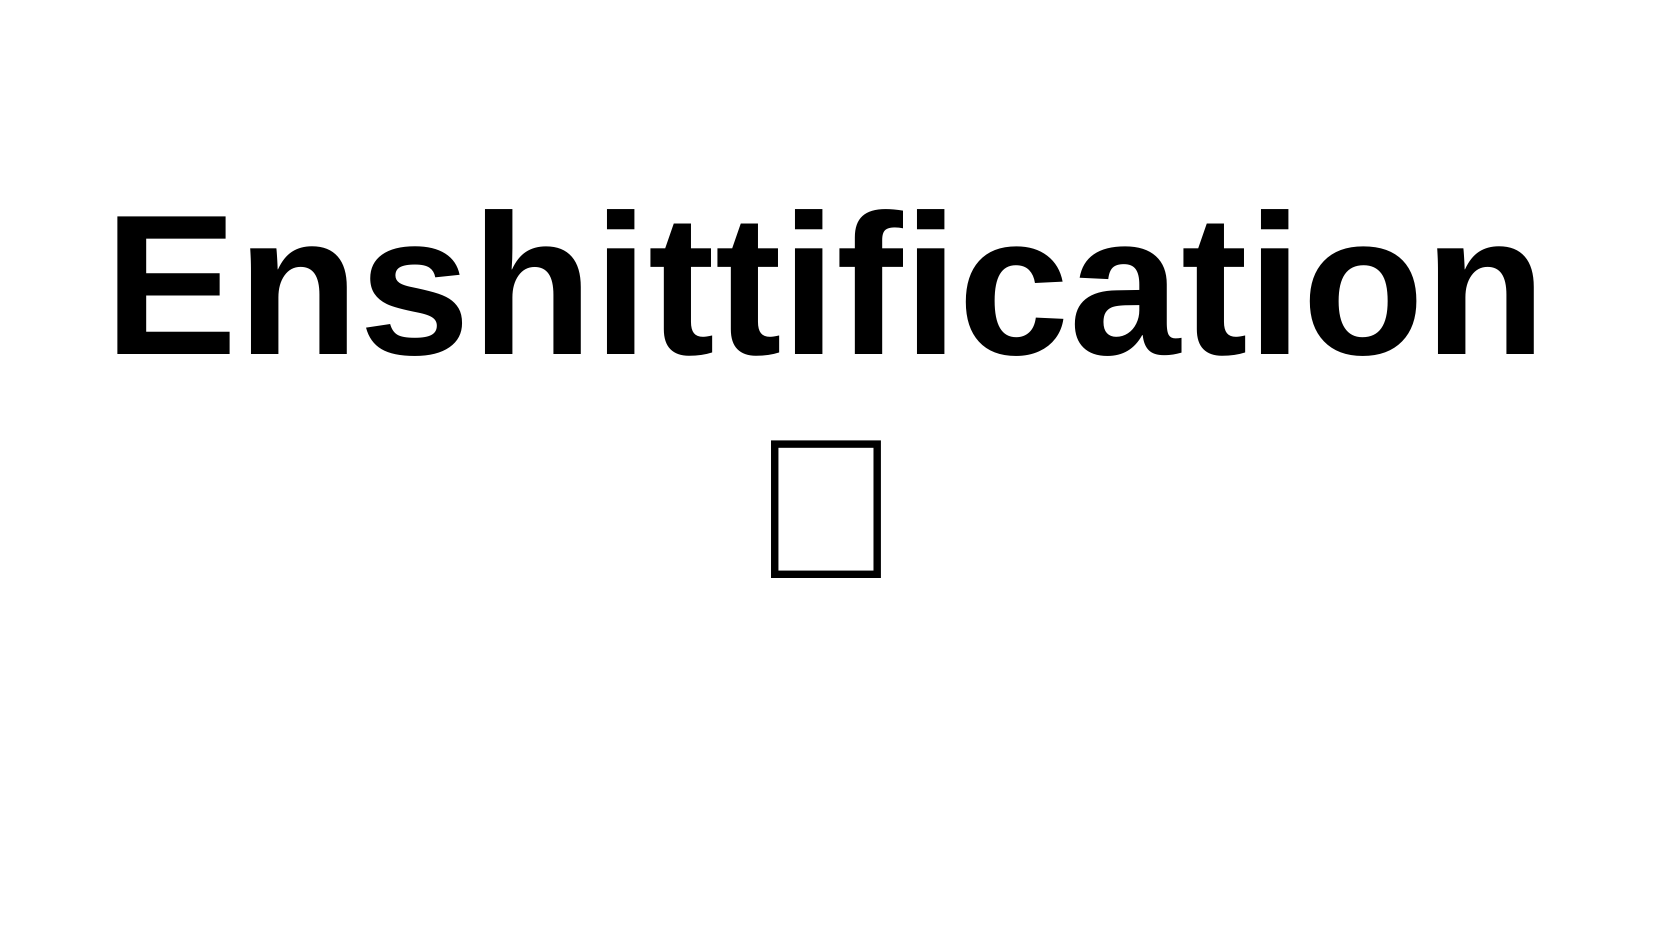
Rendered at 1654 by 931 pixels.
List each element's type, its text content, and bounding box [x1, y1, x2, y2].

subtitle Enshittification 💩 [82, 37, 1571, 757]
